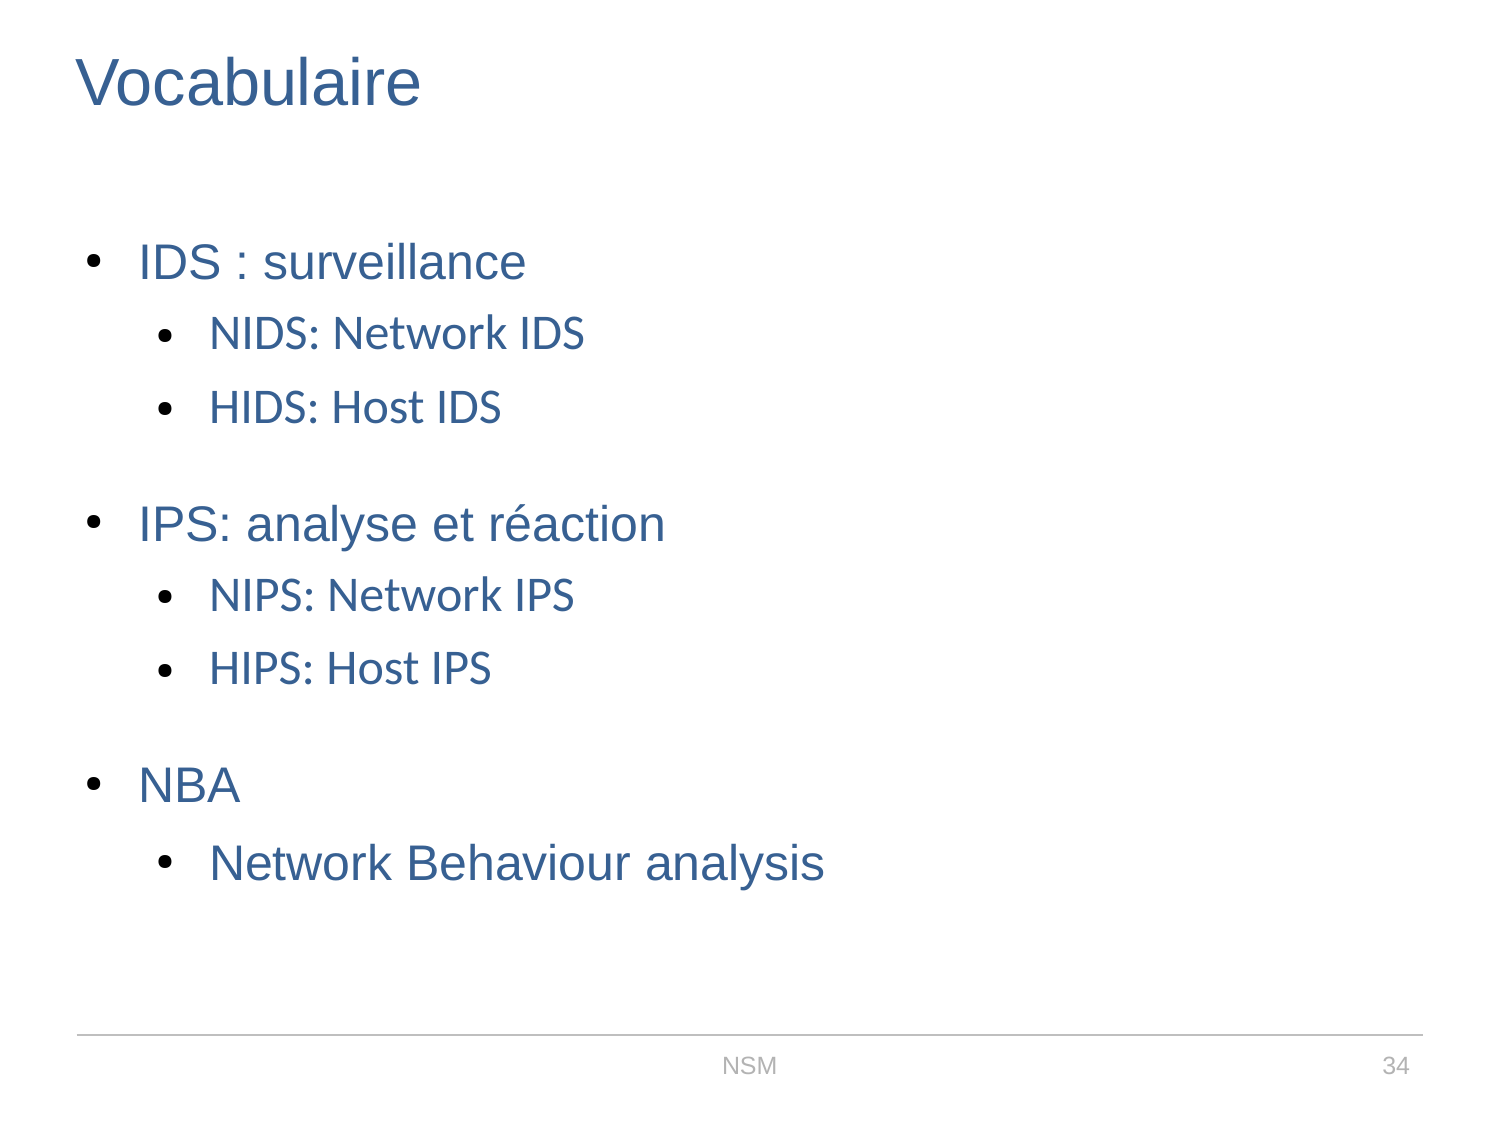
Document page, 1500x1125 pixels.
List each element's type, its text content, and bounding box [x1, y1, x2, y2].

title Vocabulaire [75, 45, 1425, 233]
list IDS : surveillance NIDS: Network IDS HIDS: Host IDS IPS: analyse et réaction NIPS: Network IPS HIPS: Host IPS NBA Network Behaviour analysis [67, 156, 1418, 1035]
